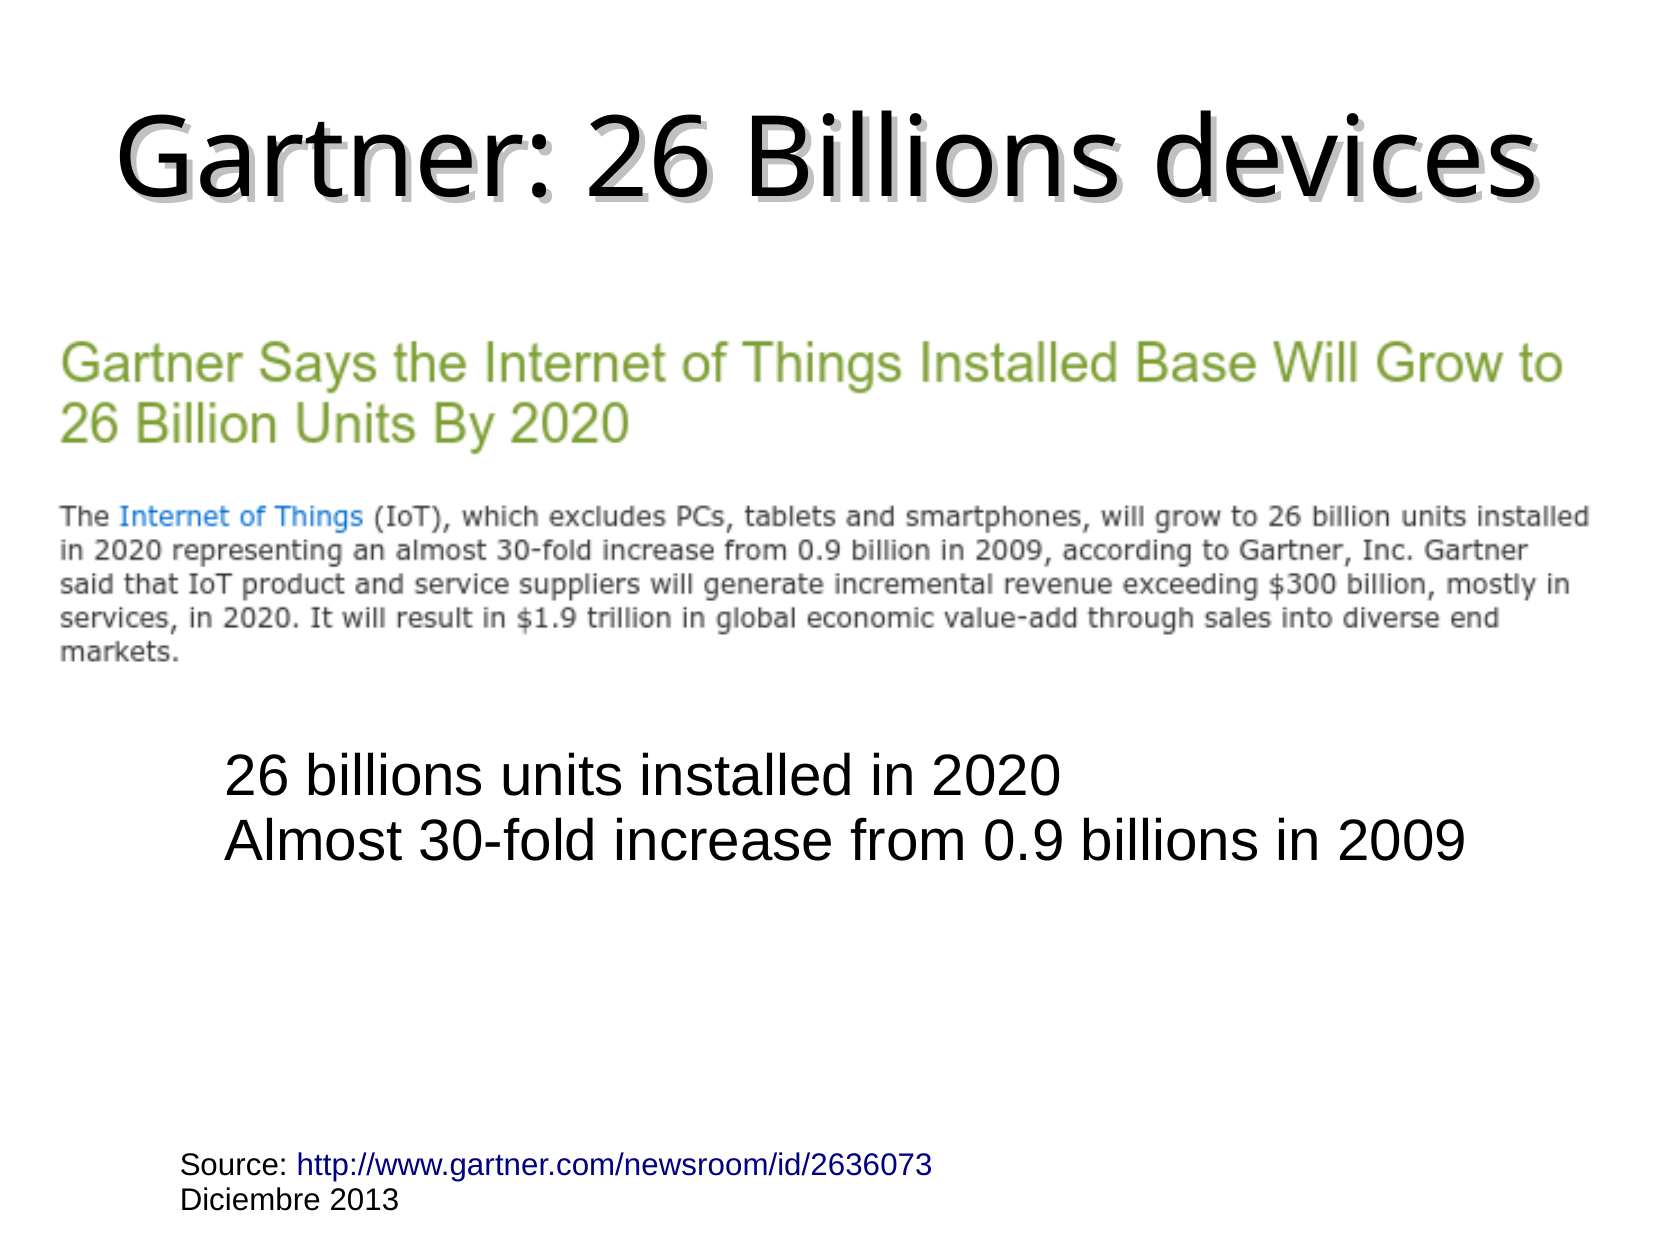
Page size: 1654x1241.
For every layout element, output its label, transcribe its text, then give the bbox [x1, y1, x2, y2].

title Gartner: 26 Billions devices [82, 49, 1571, 257]
text_box 26 billions units installed in 2020 Almost 30-fold increase from 0.9 billions in 2009 [210, 735, 1484, 881]
text_box Source: http://www.gartner.com/newsroom/id/2636073 Diciembre 2013 [165, 1140, 1471, 1226]
picture [30, 299, 1621, 689]
